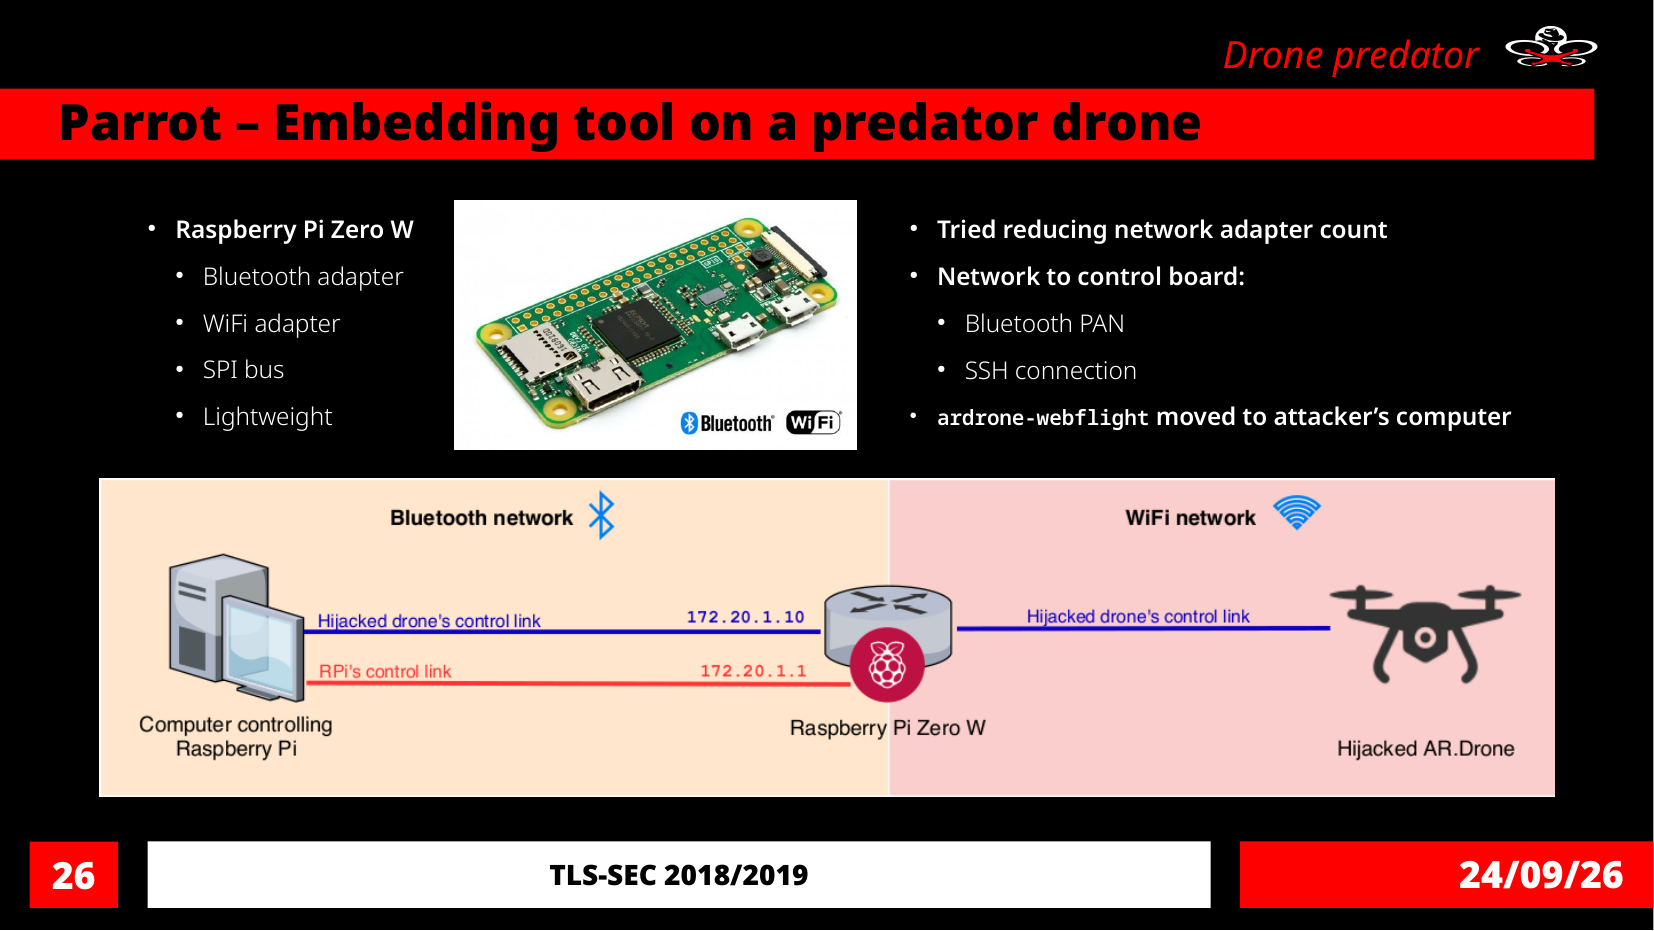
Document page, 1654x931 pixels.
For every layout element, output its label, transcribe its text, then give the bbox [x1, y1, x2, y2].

title Parrot – Embedding tool on a predator drone [59, 44, 1595, 156]
list Tried reducing network adapter count Network to control board: Bluetooth PAN SSH connection ardrone-webflight moved to attacker’s computer [909, 212, 1548, 438]
picture [99, 478, 1555, 797]
picture [1488, 15, 1617, 80]
picture [454, 200, 857, 450]
list Raspberry Pi Zero W Bluetooth adapter WiFi adapter SPI bus Lightweight [147, 212, 454, 438]
